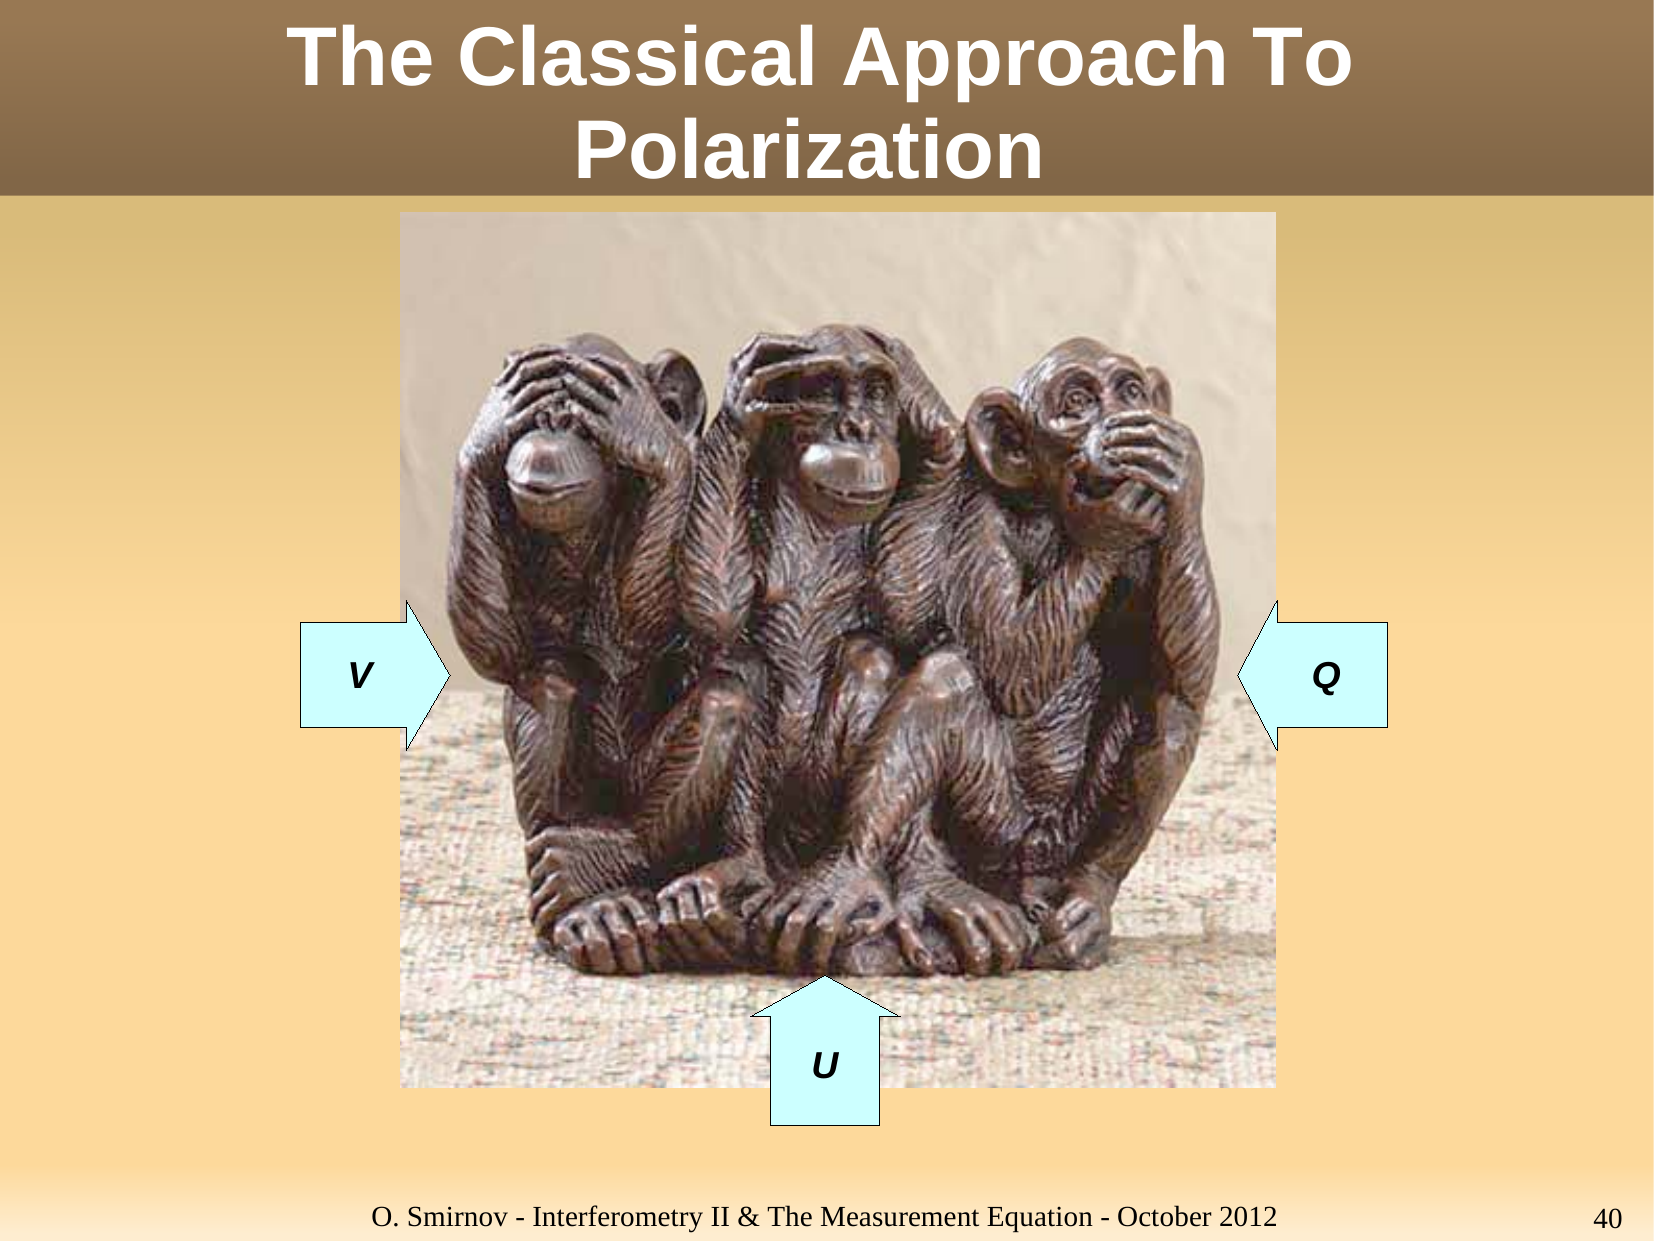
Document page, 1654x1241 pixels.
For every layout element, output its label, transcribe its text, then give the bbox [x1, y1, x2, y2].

text_box V [300, 600, 451, 751]
title The Classical Approach To Polarization [76, 0, 1565, 208]
picture [0, 0, 1654, 1241]
text_box U [750, 975, 901, 1126]
text_box Q [1237, 600, 1388, 751]
